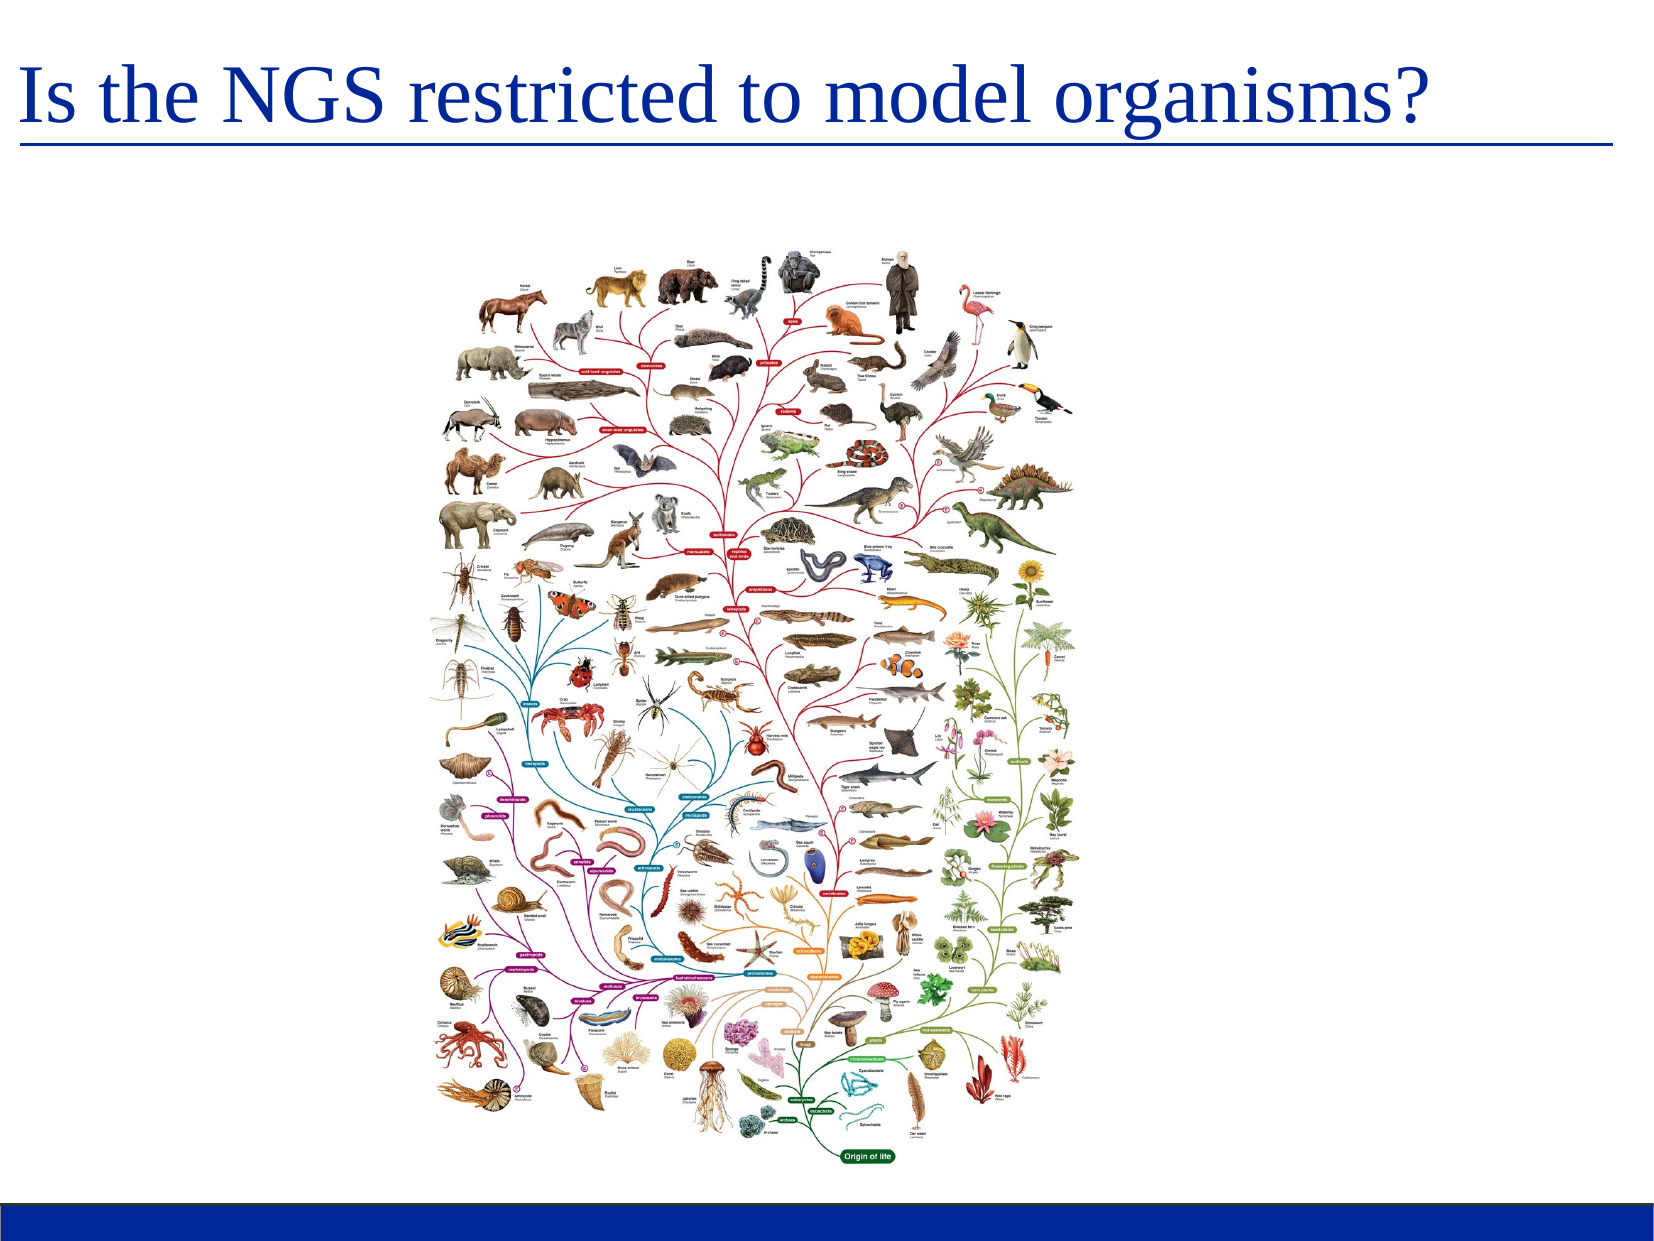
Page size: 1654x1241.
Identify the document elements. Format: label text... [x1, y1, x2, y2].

picture [412, 187, 1093, 1192]
title Is the NGS restricted to model organisms? [17, 0, 1589, 198]
